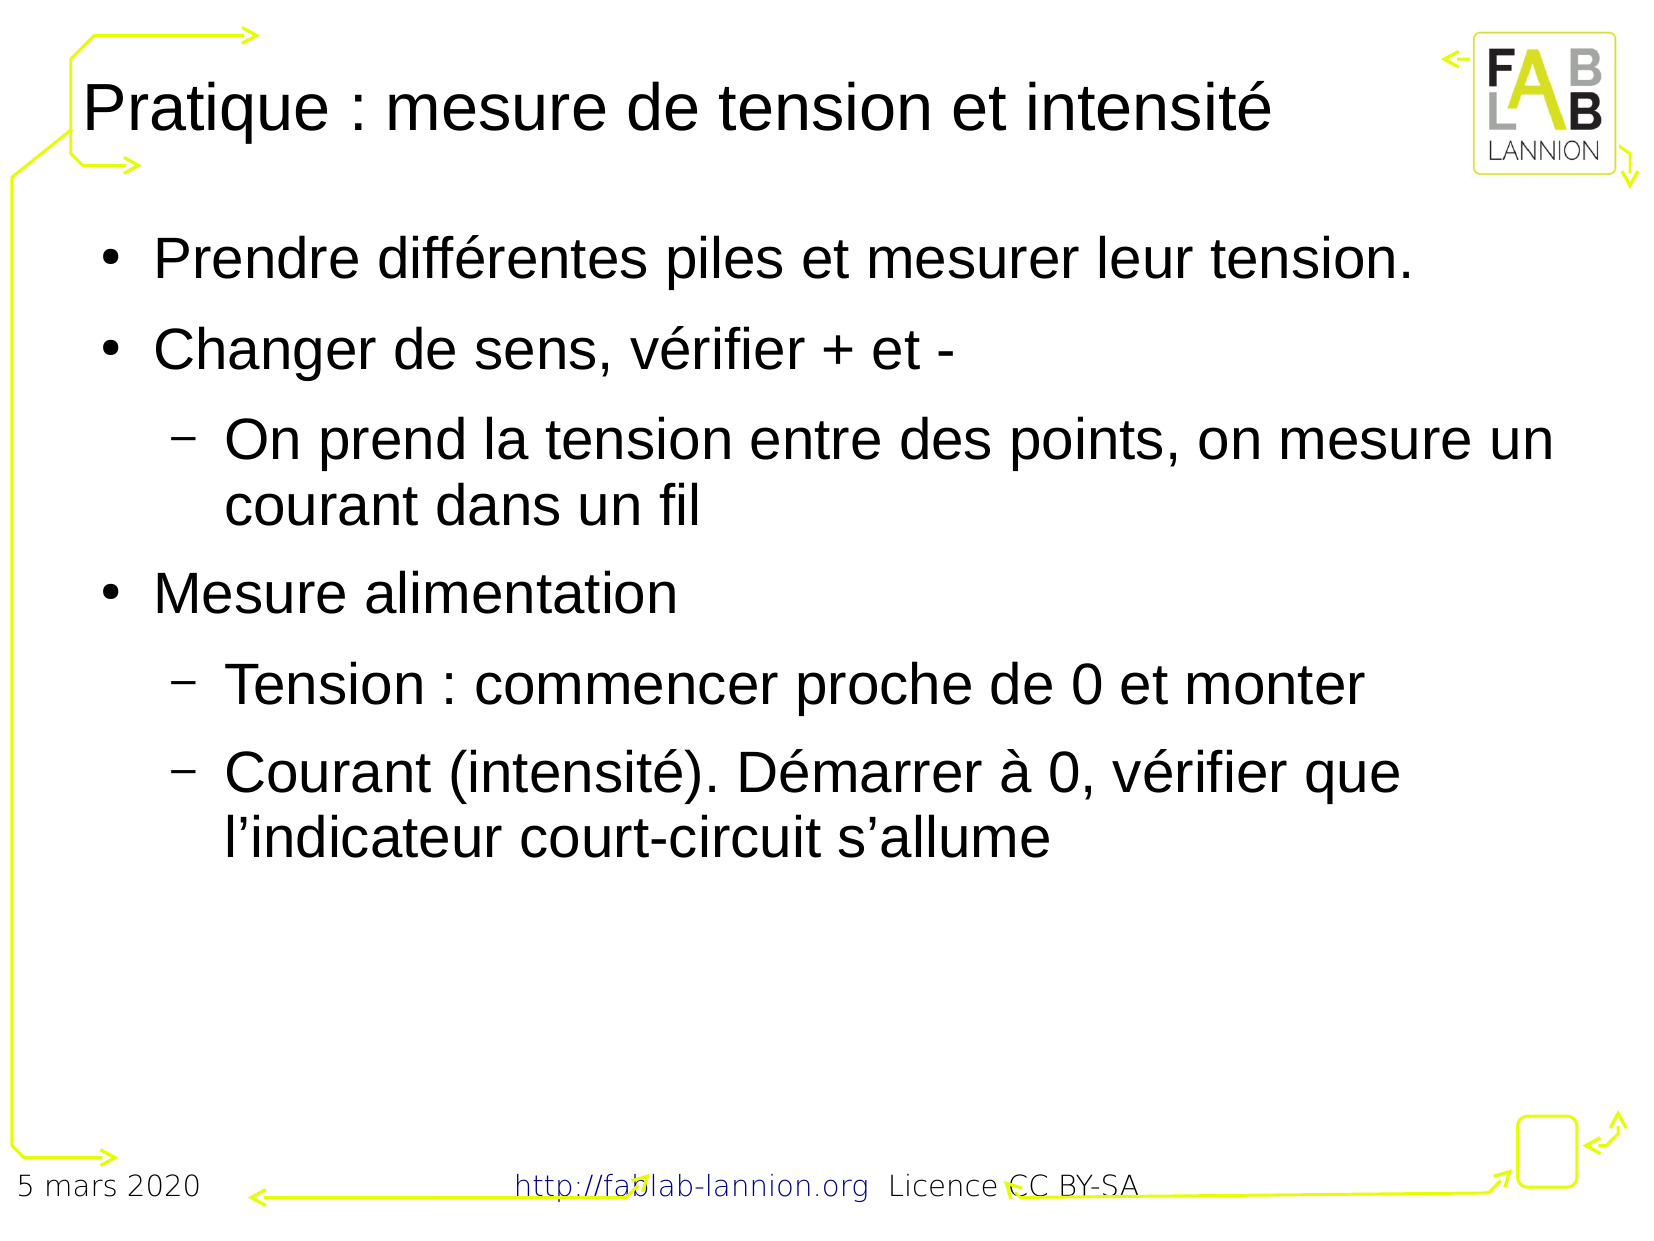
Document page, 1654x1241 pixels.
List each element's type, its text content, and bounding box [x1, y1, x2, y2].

picture [1470, 29, 1619, 178]
title Pratique : mesure de tension et intensité [82, 49, 1441, 166]
list Prendre différentes piles et mesurer leur tension. Changer de sens, vérifier + et - On prend la tension entre des points, on mesure un courant dans un fil Mesure alimentation Tension : commencer proche de 0 et monter Courant (intensité). Démarrer à 0, vérifier que l’indicateur court-circuit s’allume [82, 225, 1571, 945]
